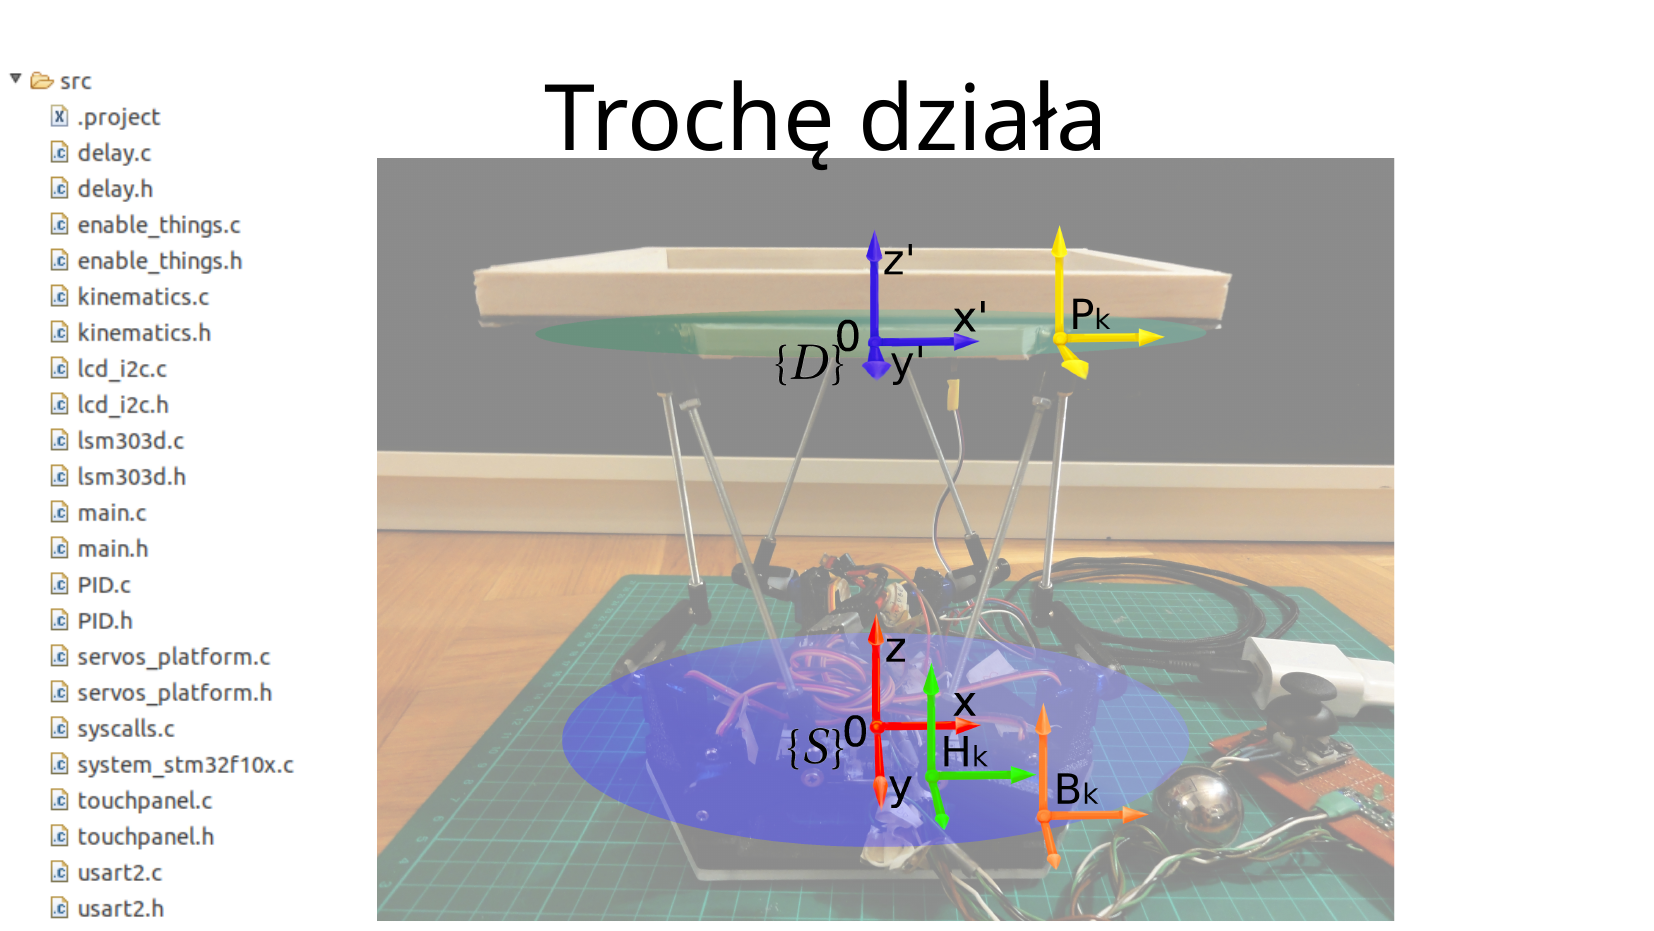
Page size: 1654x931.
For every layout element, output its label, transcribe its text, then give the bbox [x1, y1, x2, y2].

picture [1, 58, 338, 931]
picture [377, 193, 1395, 922]
title Trochę działa [82, 37, 1571, 193]
